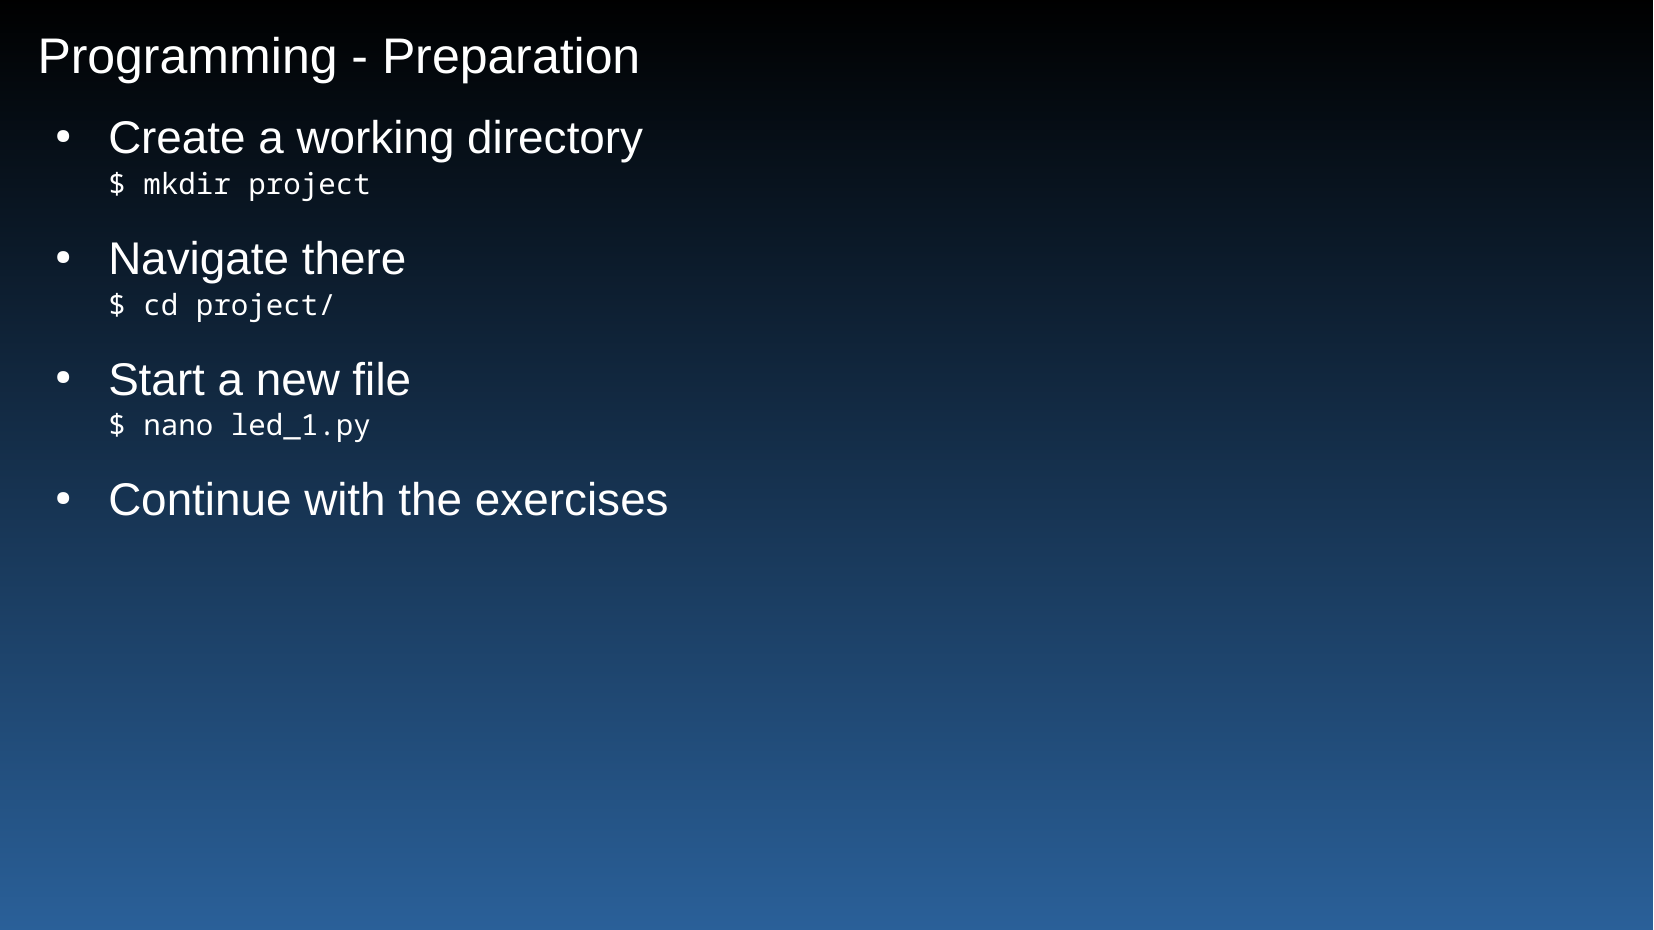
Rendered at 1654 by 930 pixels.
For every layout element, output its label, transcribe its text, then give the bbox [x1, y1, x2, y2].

title Programming - Preparation [37, 28, 1612, 84]
list Create a working directory $ mkdir project Navigate there $ cd project/ Start a new file $ nano led_1.py Continue with the exercises [37, 112, 1612, 825]
